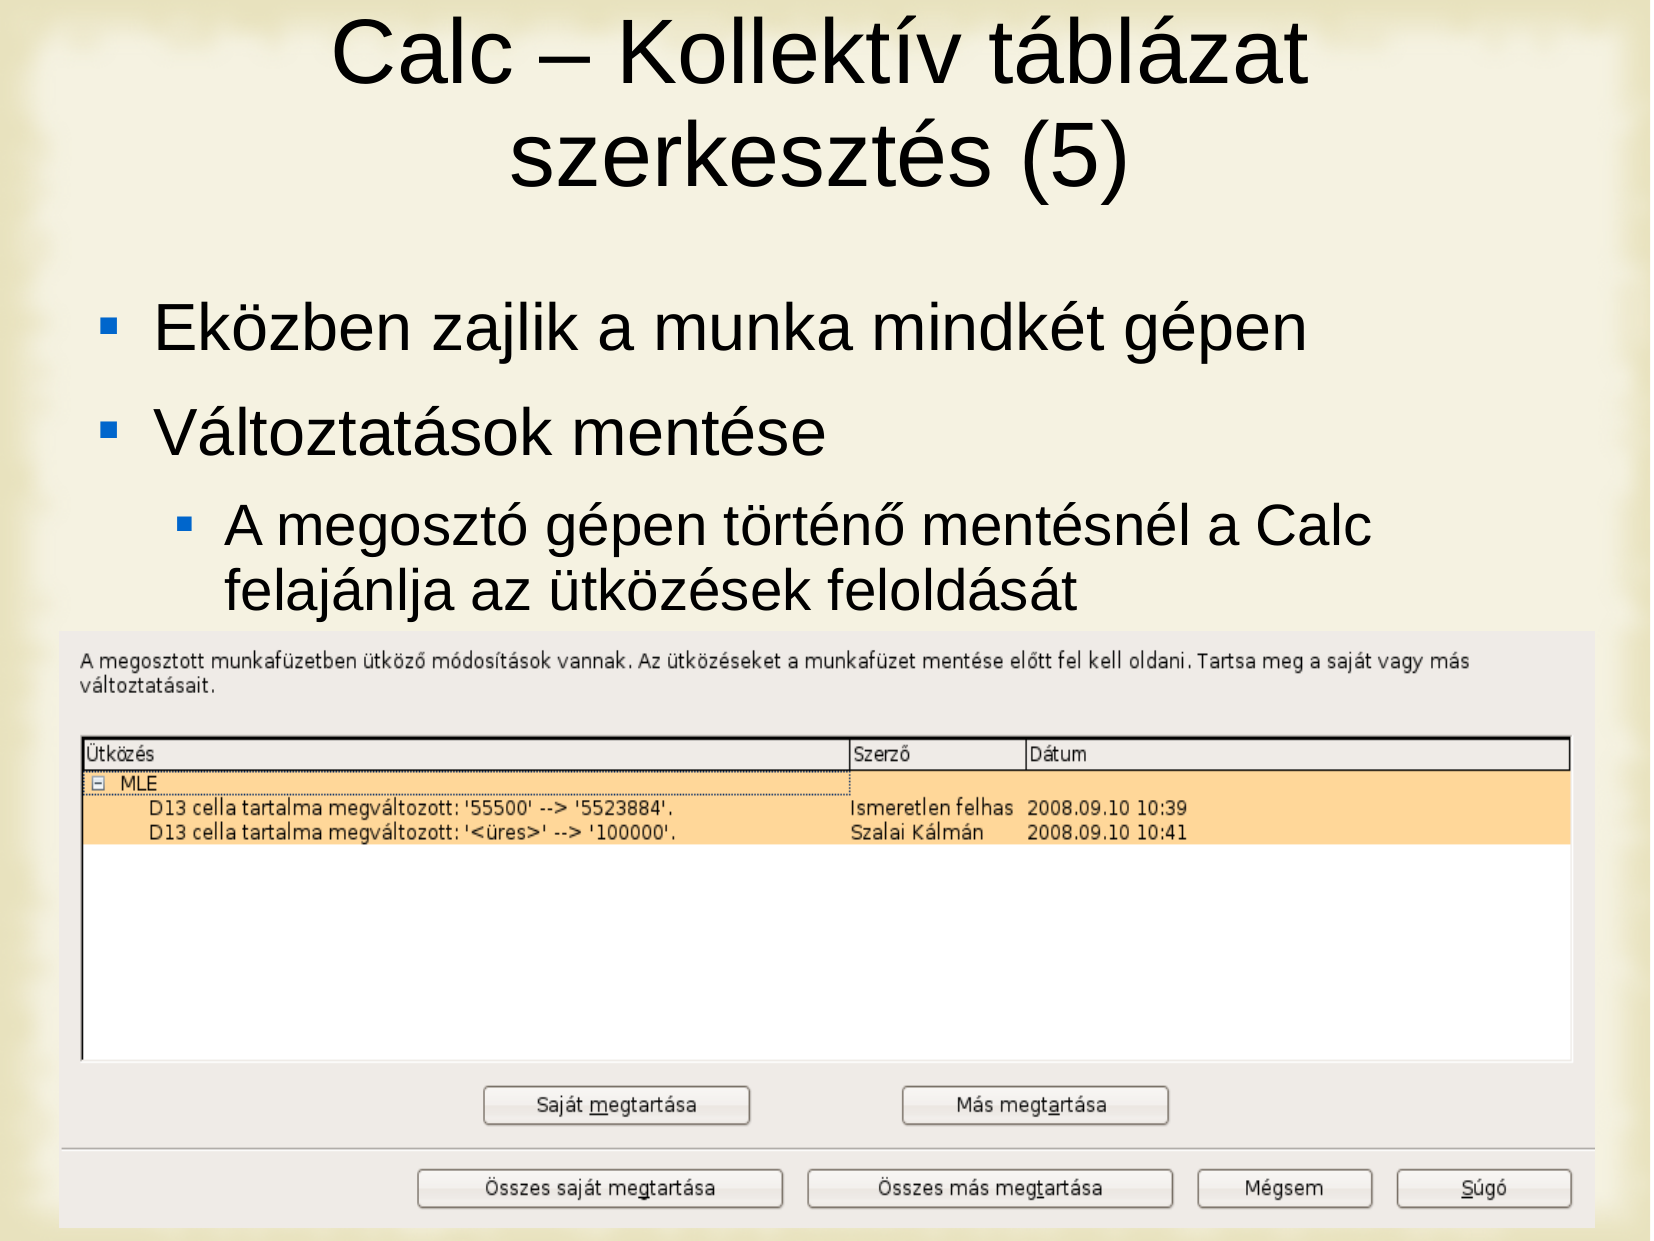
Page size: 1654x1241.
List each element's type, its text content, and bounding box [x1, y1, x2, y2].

list Eközben zajlik a munka mindkét gépen Változtatások mentése A megosztó gépen történő mentésnél a Calc felajánlja az ütközések feloldását [82, 290, 1595, 629]
title Calc – Kollektív táblázat szerkesztés (5) [76, 0, 1565, 215]
picture [0, 0, 1651, 1241]
